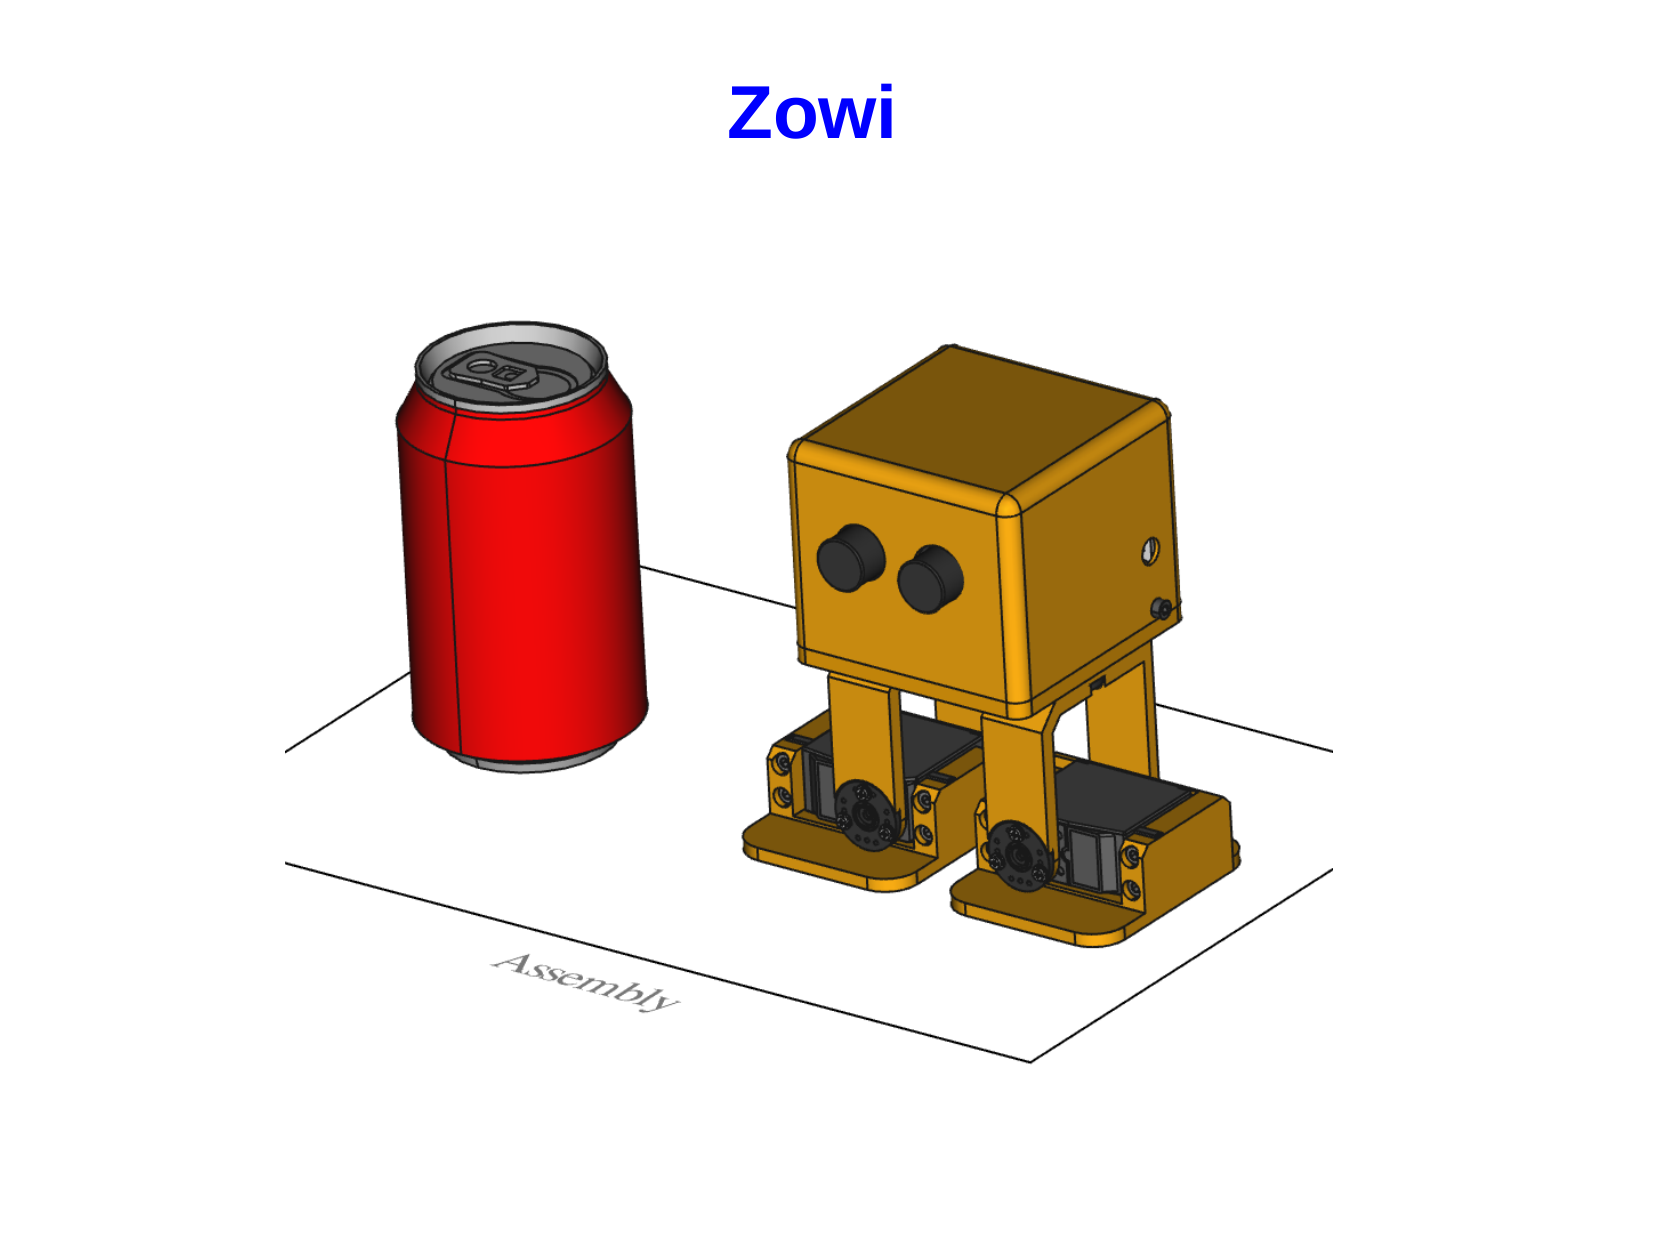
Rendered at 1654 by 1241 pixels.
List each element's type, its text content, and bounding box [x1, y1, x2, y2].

text_box Zowi [64, 60, 1561, 166]
picture [285, 165, 1333, 1132]
